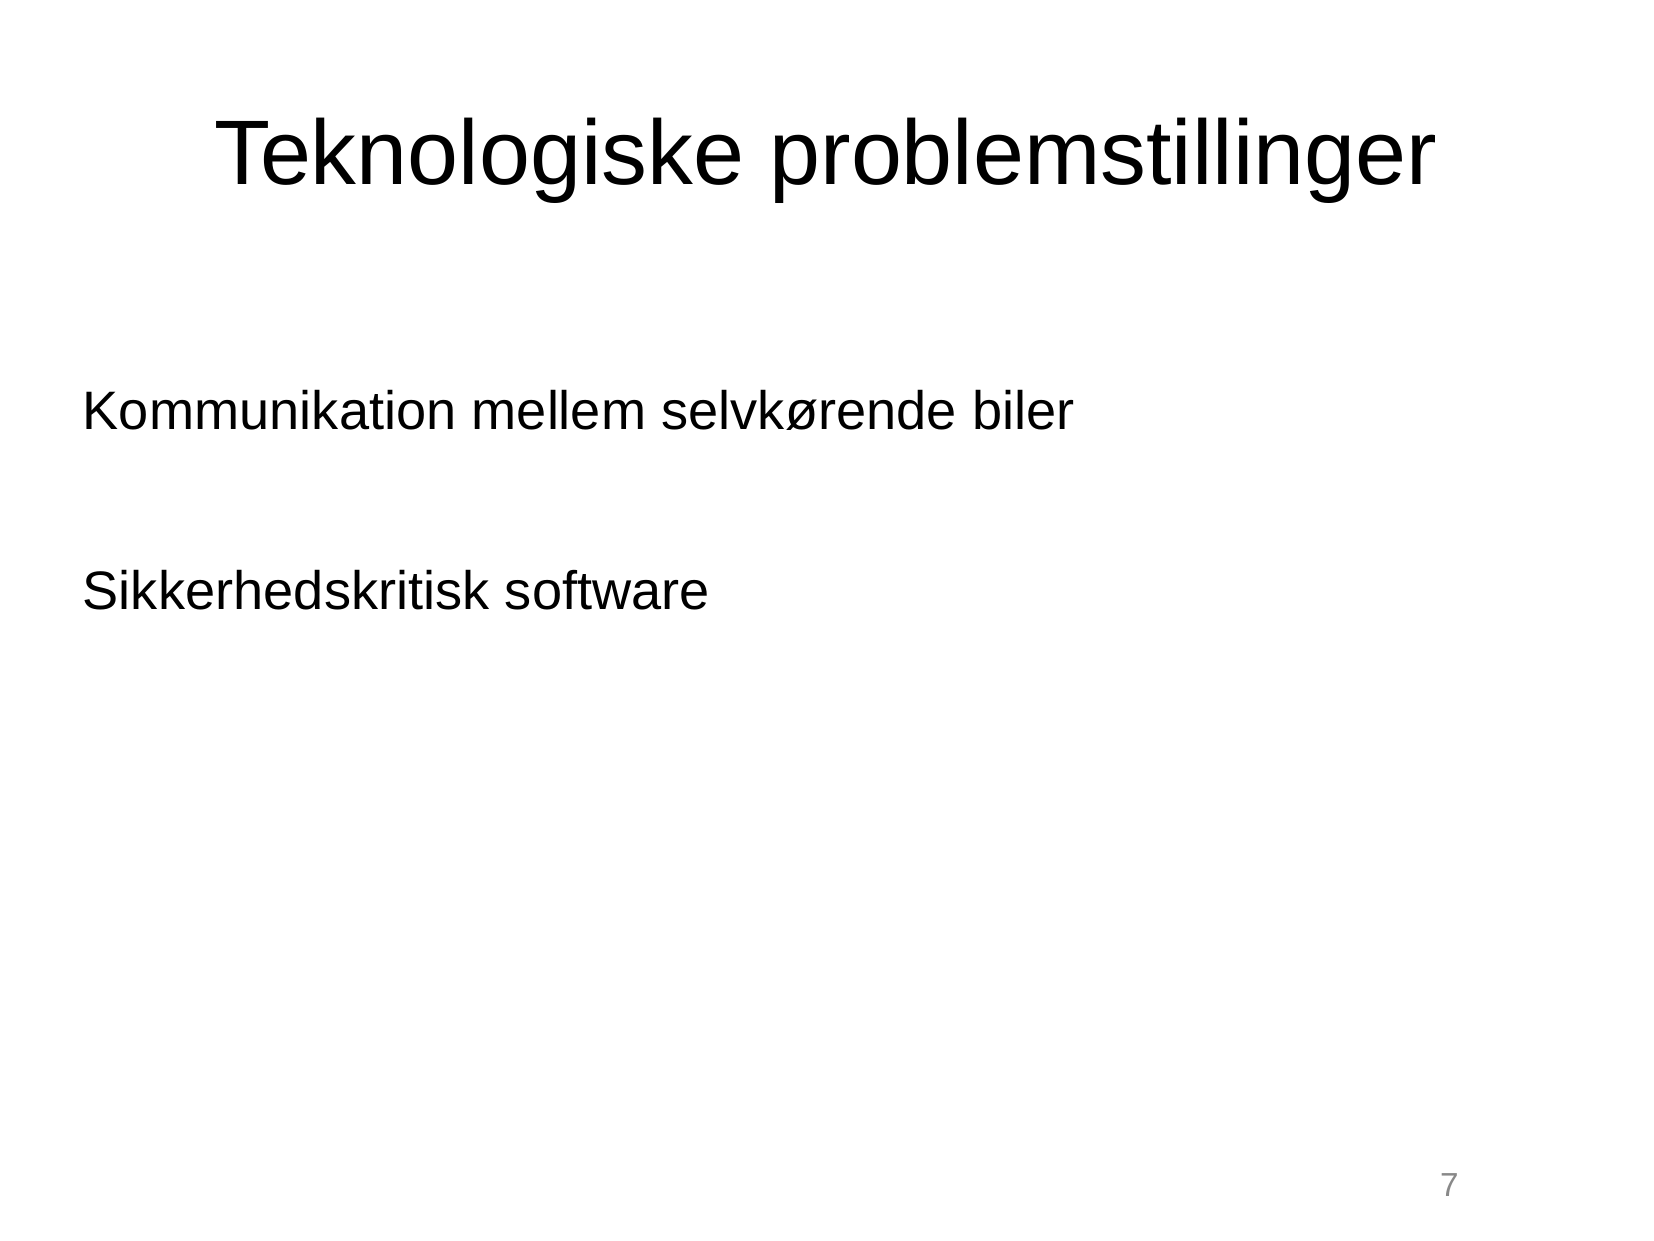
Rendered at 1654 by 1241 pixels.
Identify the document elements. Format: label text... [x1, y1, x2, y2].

title Teknologiske problemstillinger [82, 49, 1571, 257]
list Kommunikation mellem selvkørende biler Sikkerhedskritisk software [82, 290, 1571, 1010]
